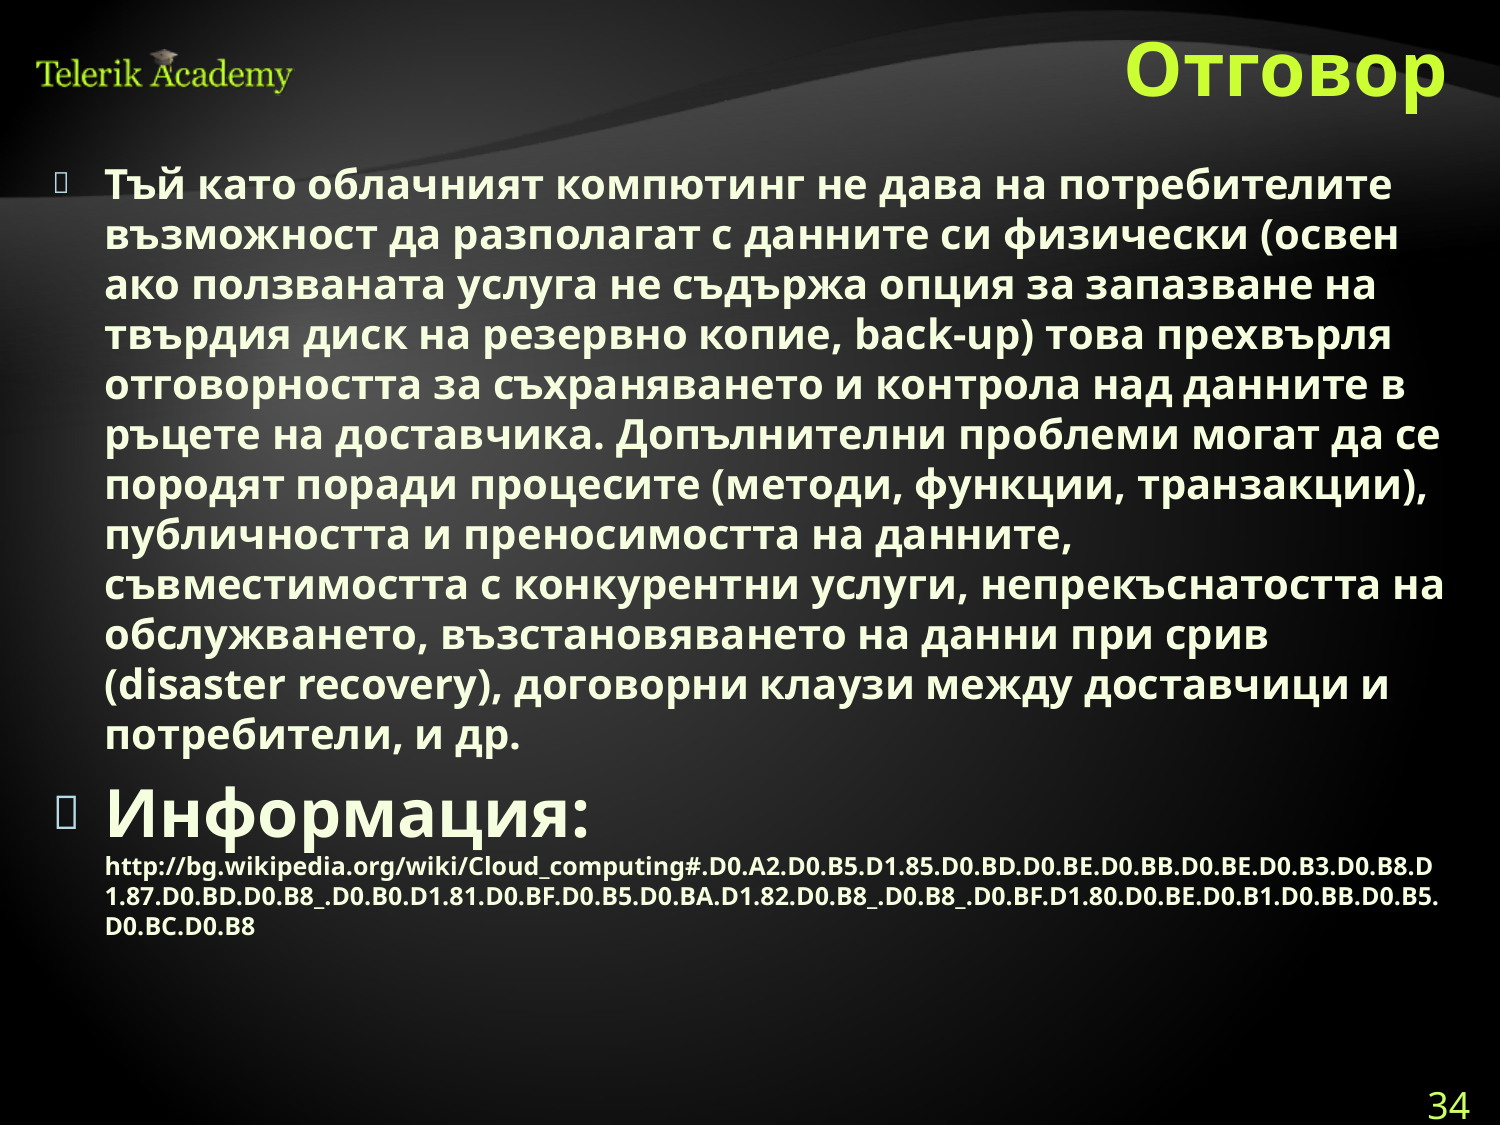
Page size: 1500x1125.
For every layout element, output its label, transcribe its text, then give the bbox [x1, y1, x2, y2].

title Отговор [300, 12, 1463, 149]
list Тъй като облачният компютинг не дава на потребителите възможност да разполагат с данните си физически (освен ако ползваната услуга не съдържа опция за запазване на твърдия диск на резервно копие, back-up) това прехвърля отговорността за съхраняването и контрола над данните в ръцете на доставчика. Допълнителни проблеми могат да се породят поради процесите (методи, функции, транзакции), публичността и преносимостта на данните, съвместимостта с конкурентни услуги, непрекъснатостта на обслужването, възстановяването на данни при срив (disaster recovery), договорни клаузи между доставчици и потребители, и др. Информация: http://bg.wikipedia.org/wiki/Cloud_computing#.D0.A2.D0.B5.D1.85.D0.BD.D0.BE.D0.BB.D0.BE.D0.B3.D0.B8.D1.87.D0.BD.D0.B8_.D0.B0.D1.81.D0.BF.D0.B5.D0.BA.D1.82.D0.B8_.D0.B8_.D0.BF.D1.80.D0.BE.D0.B1.D0.BB.D0.B5.D0.BC.D0.B8 [37, 149, 1463, 1075]
picture [0, 0, 1500, 1125]
slide_number <number> [1412, 1074, 1488, 1113]
